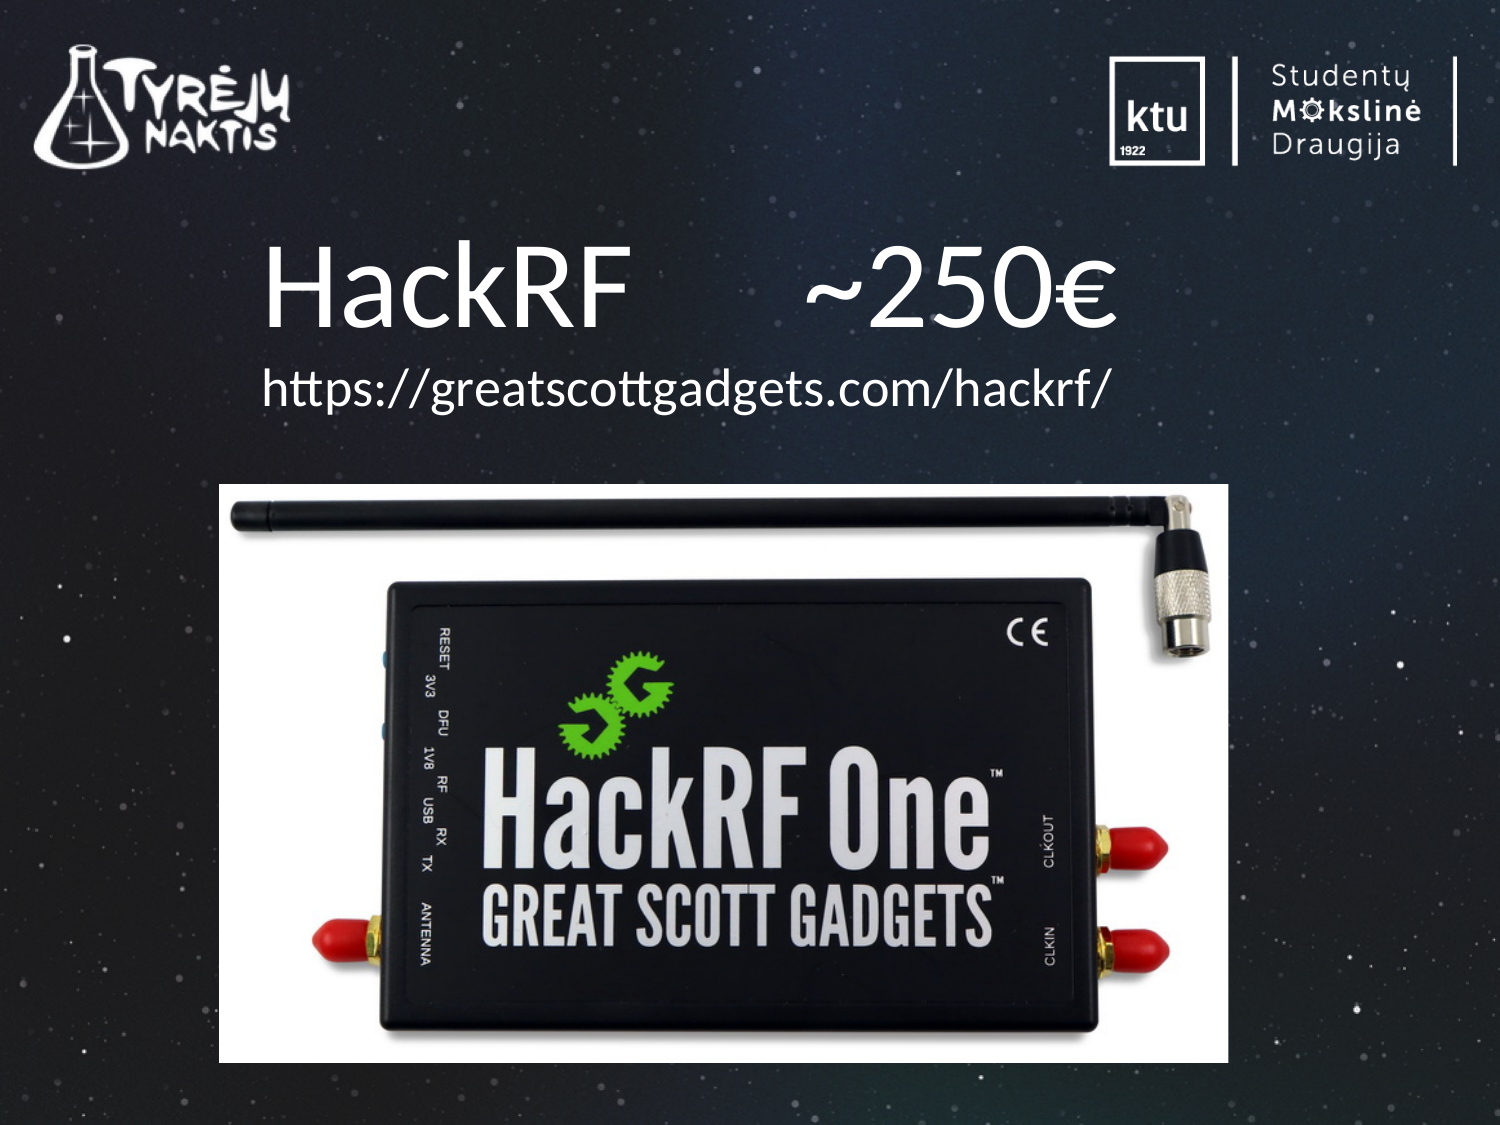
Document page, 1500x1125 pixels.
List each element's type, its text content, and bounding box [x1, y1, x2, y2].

text_box HackRF ~250€ https://greatscottgadgets.com/hackrf/ [246, 195, 1134, 426]
picture [0, 0, 1500, 1125]
list [75, 262, 1426, 1005]
